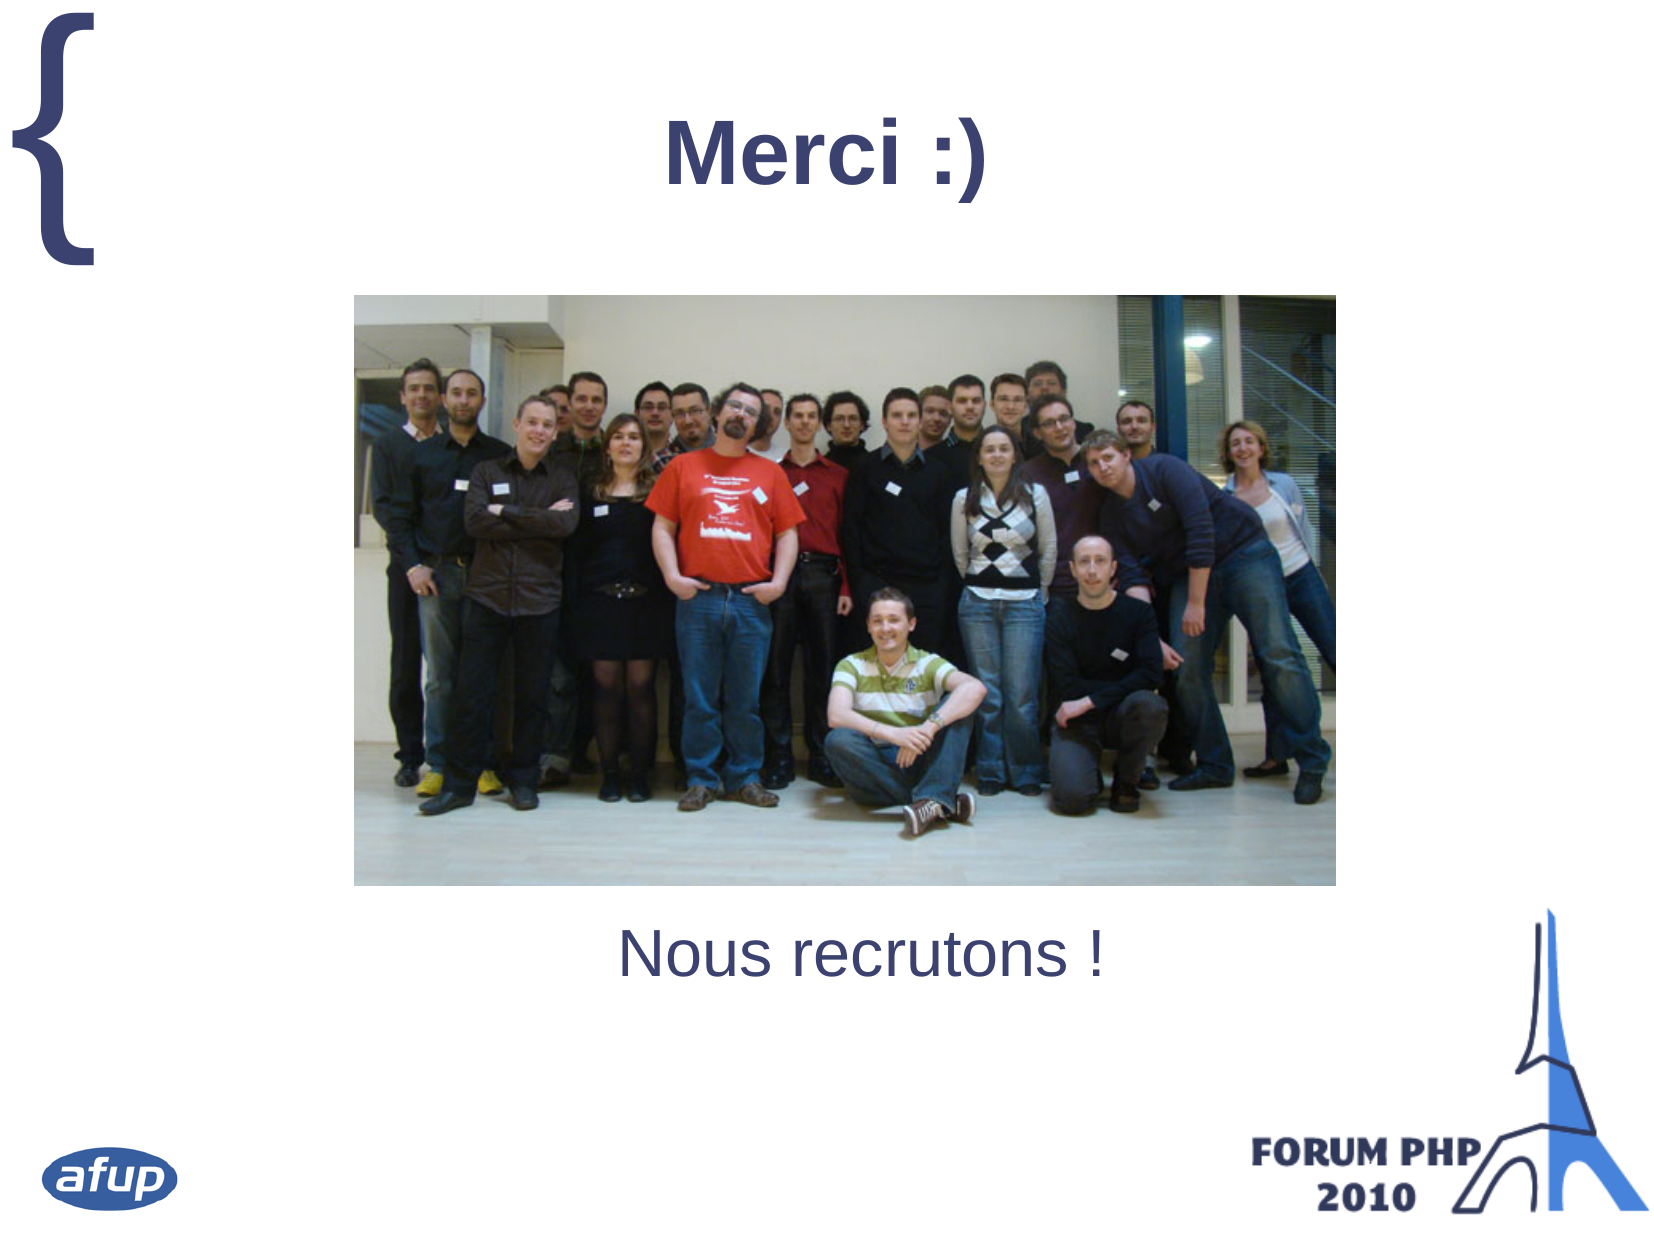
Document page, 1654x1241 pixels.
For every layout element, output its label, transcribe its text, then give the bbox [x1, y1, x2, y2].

picture [1240, 872, 1650, 1241]
list Nous recrutons ! [82, 290, 1571, 1109]
picture [41, 1146, 178, 1211]
title Merci :) [82, 49, 1571, 257]
picture [354, 295, 1336, 886]
